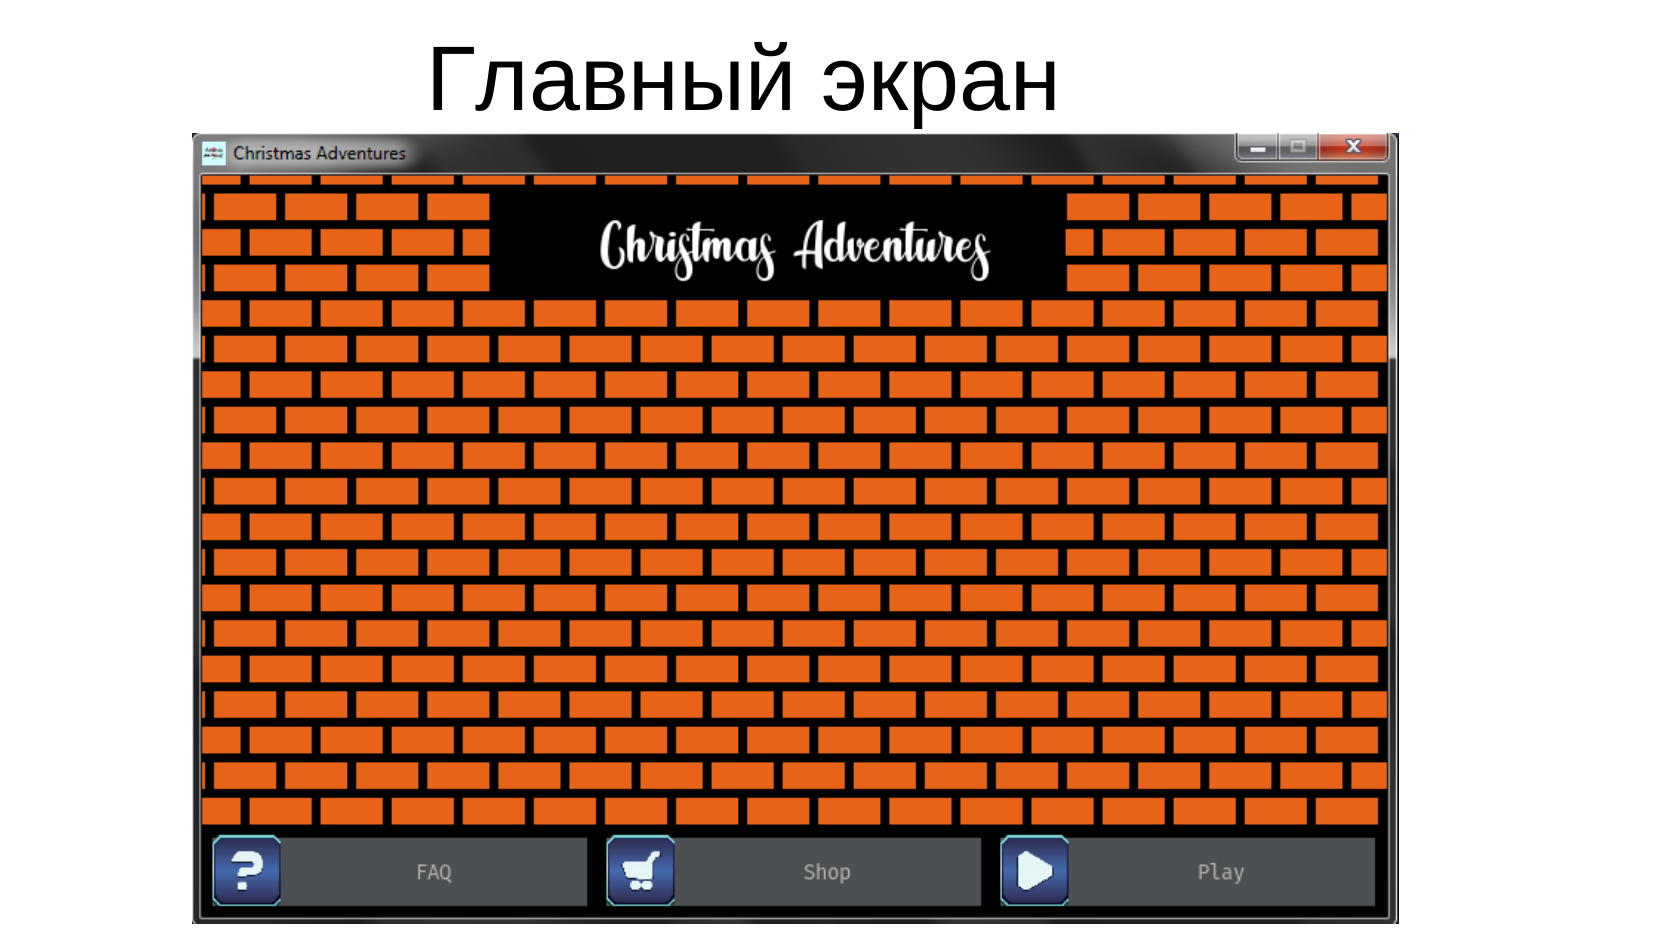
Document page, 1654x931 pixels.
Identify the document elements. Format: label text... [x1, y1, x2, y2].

picture [192, 133, 1399, 924]
title Главный экран [0, 0, 1489, 134]
